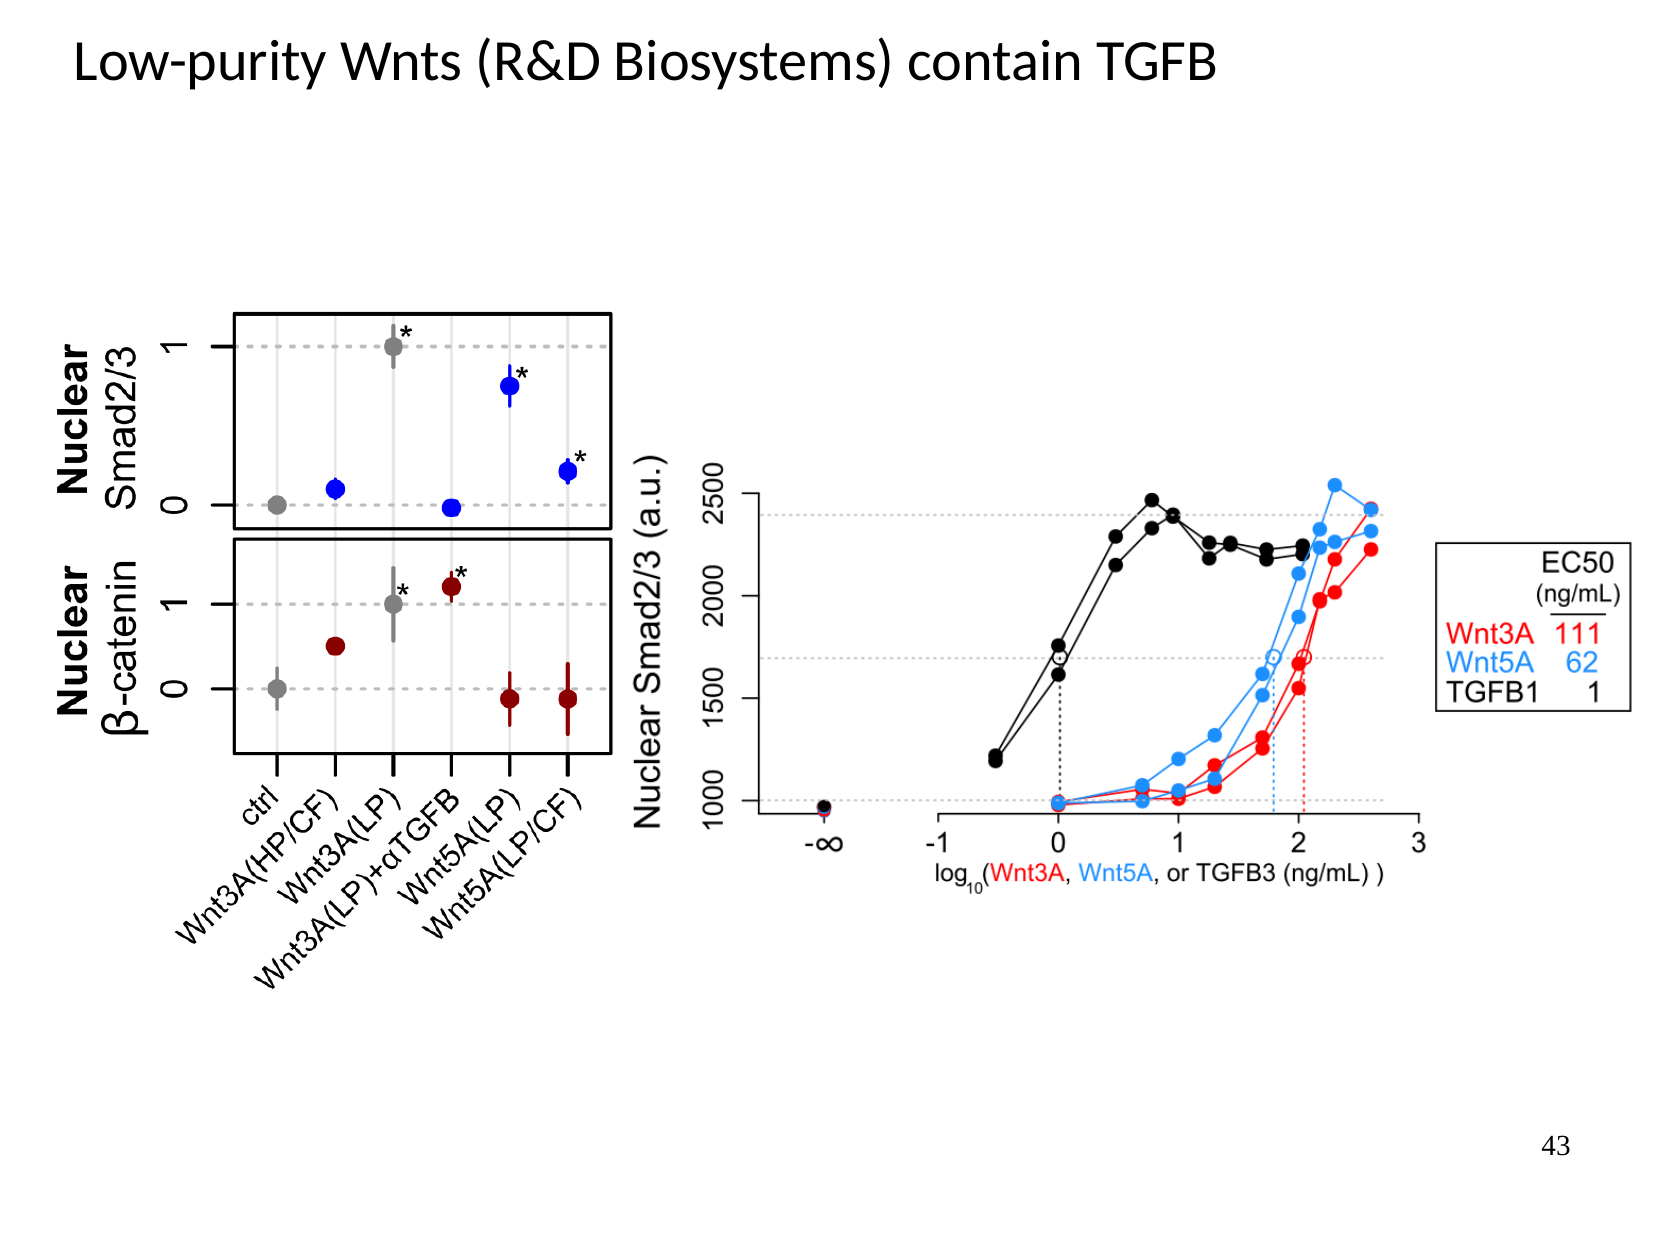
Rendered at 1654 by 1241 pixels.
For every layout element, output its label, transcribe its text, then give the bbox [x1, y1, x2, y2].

text_box Low-purity Wnts (R&D Biosystems) contain TGFB [59, 29, 1536, 148]
picture [48, 295, 1640, 1004]
